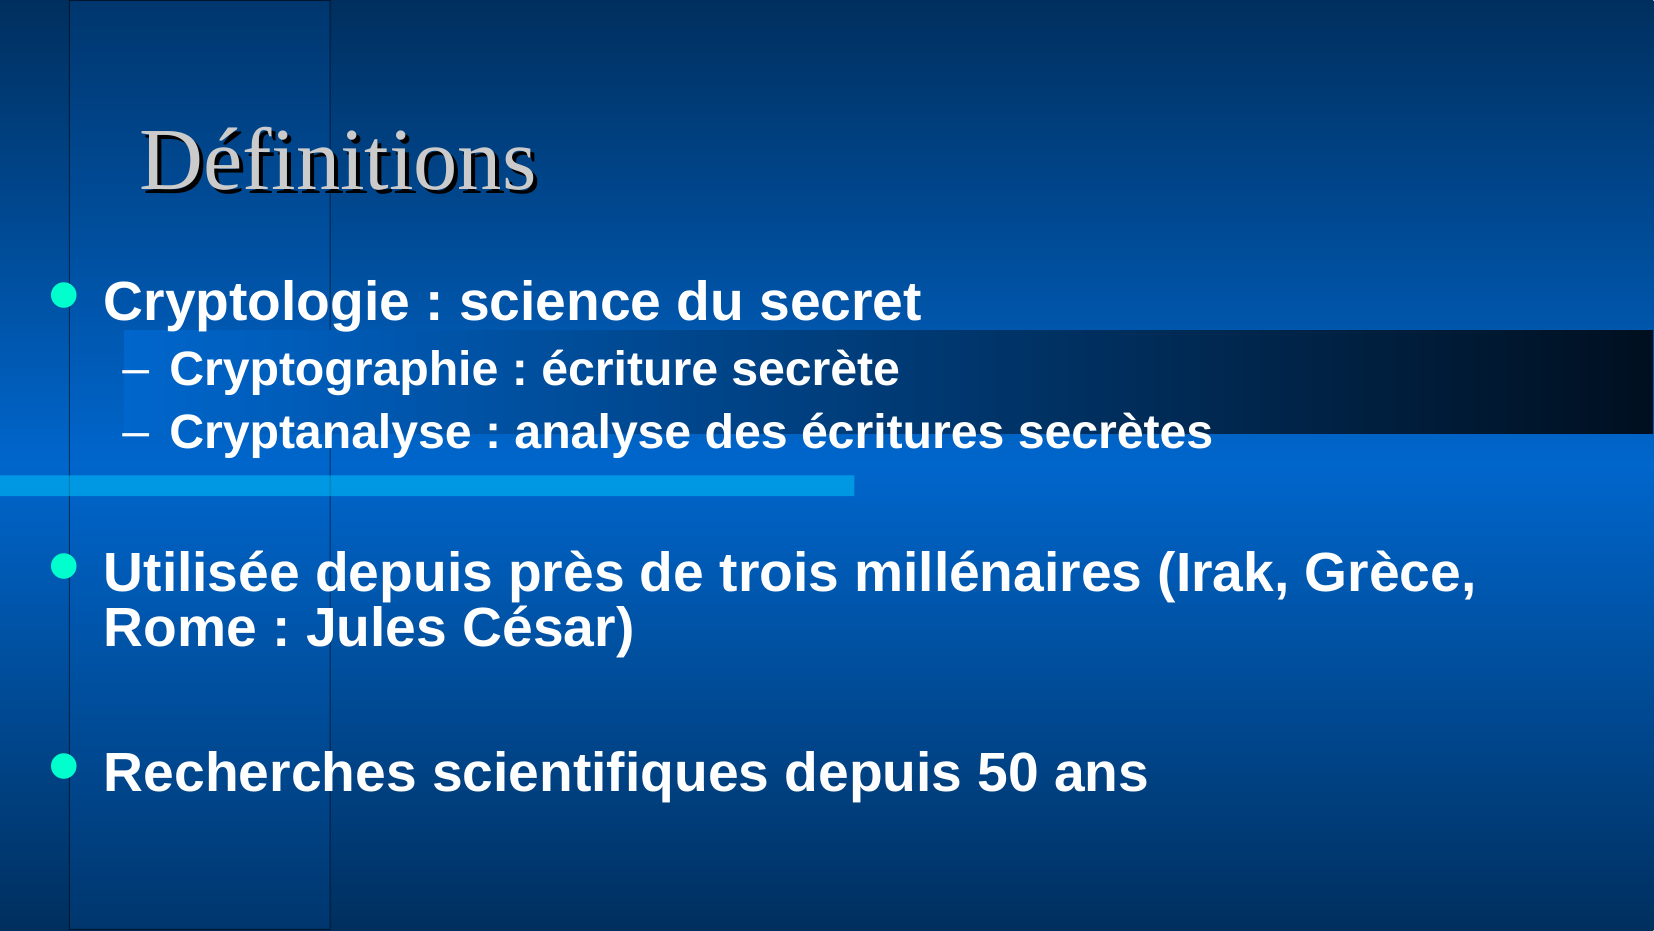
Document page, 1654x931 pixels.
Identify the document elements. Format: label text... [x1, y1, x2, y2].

title Définitions [124, 82, 1530, 238]
list Cryptologie : science du secret Cryptographie : écriture secrète Cryptanalyse : analyse des écritures secrètes Utilisée depuis près de trois millénaires (Irak, Grèce, Rome : Jules César) Recherches scientifiques depuis 50 ans [32, 268, 1654, 898]
